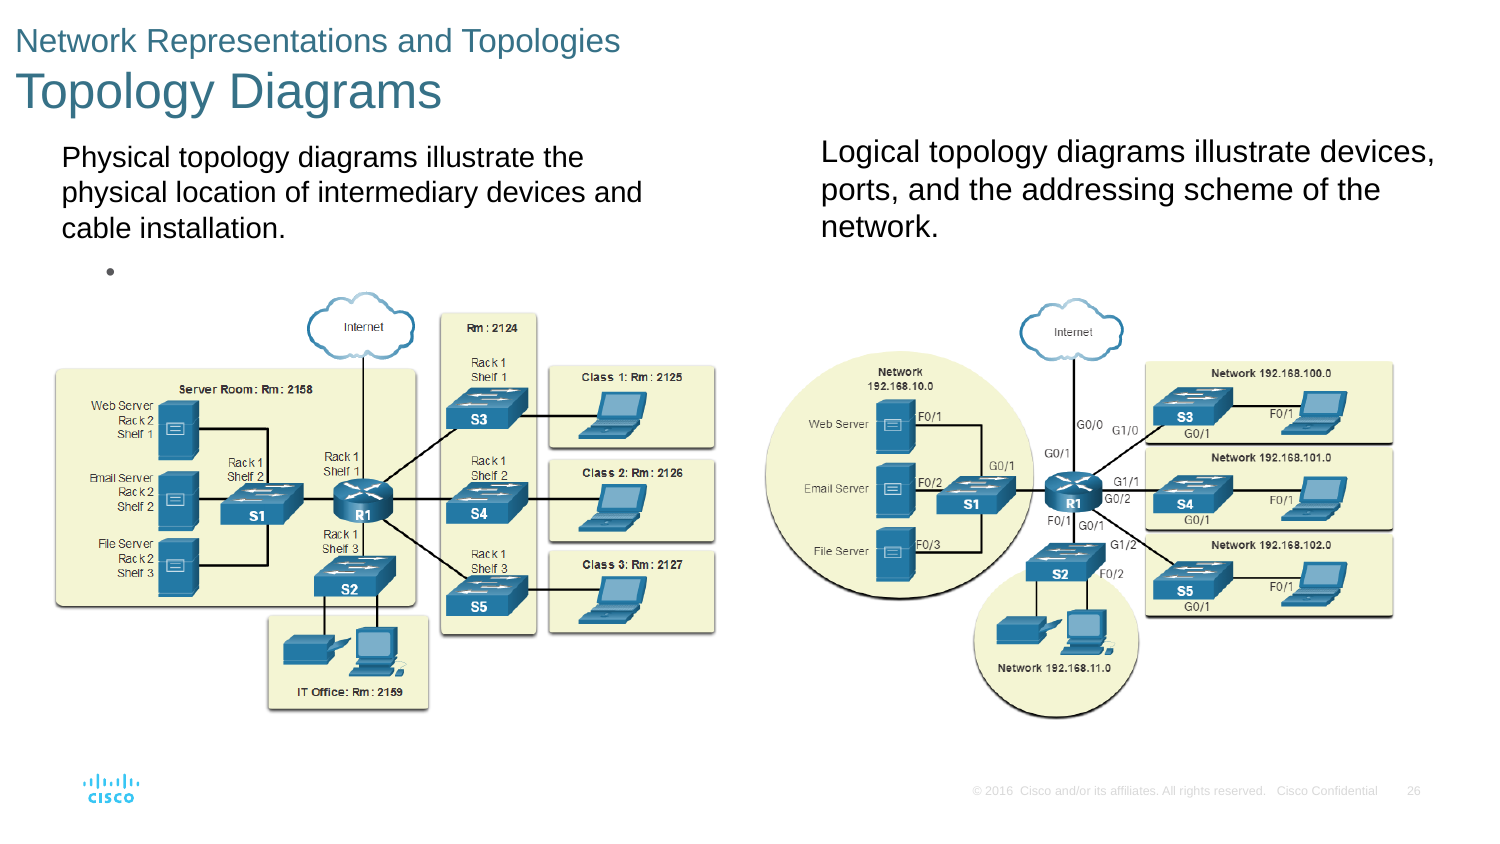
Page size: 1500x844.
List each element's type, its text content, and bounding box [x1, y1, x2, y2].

text_box Logical topology diagrams illustrate devices, ports, and the addressing scheme of the network. [806, 124, 1500, 251]
list Physical topology diagrams illustrate the physical location of intermediary devices and cable installation. [46, 130, 713, 253]
picture [751, 280, 1404, 721]
title Network Representations and Topologies Topology Diagrams [0, 6, 1500, 132]
picture [46, 280, 731, 721]
